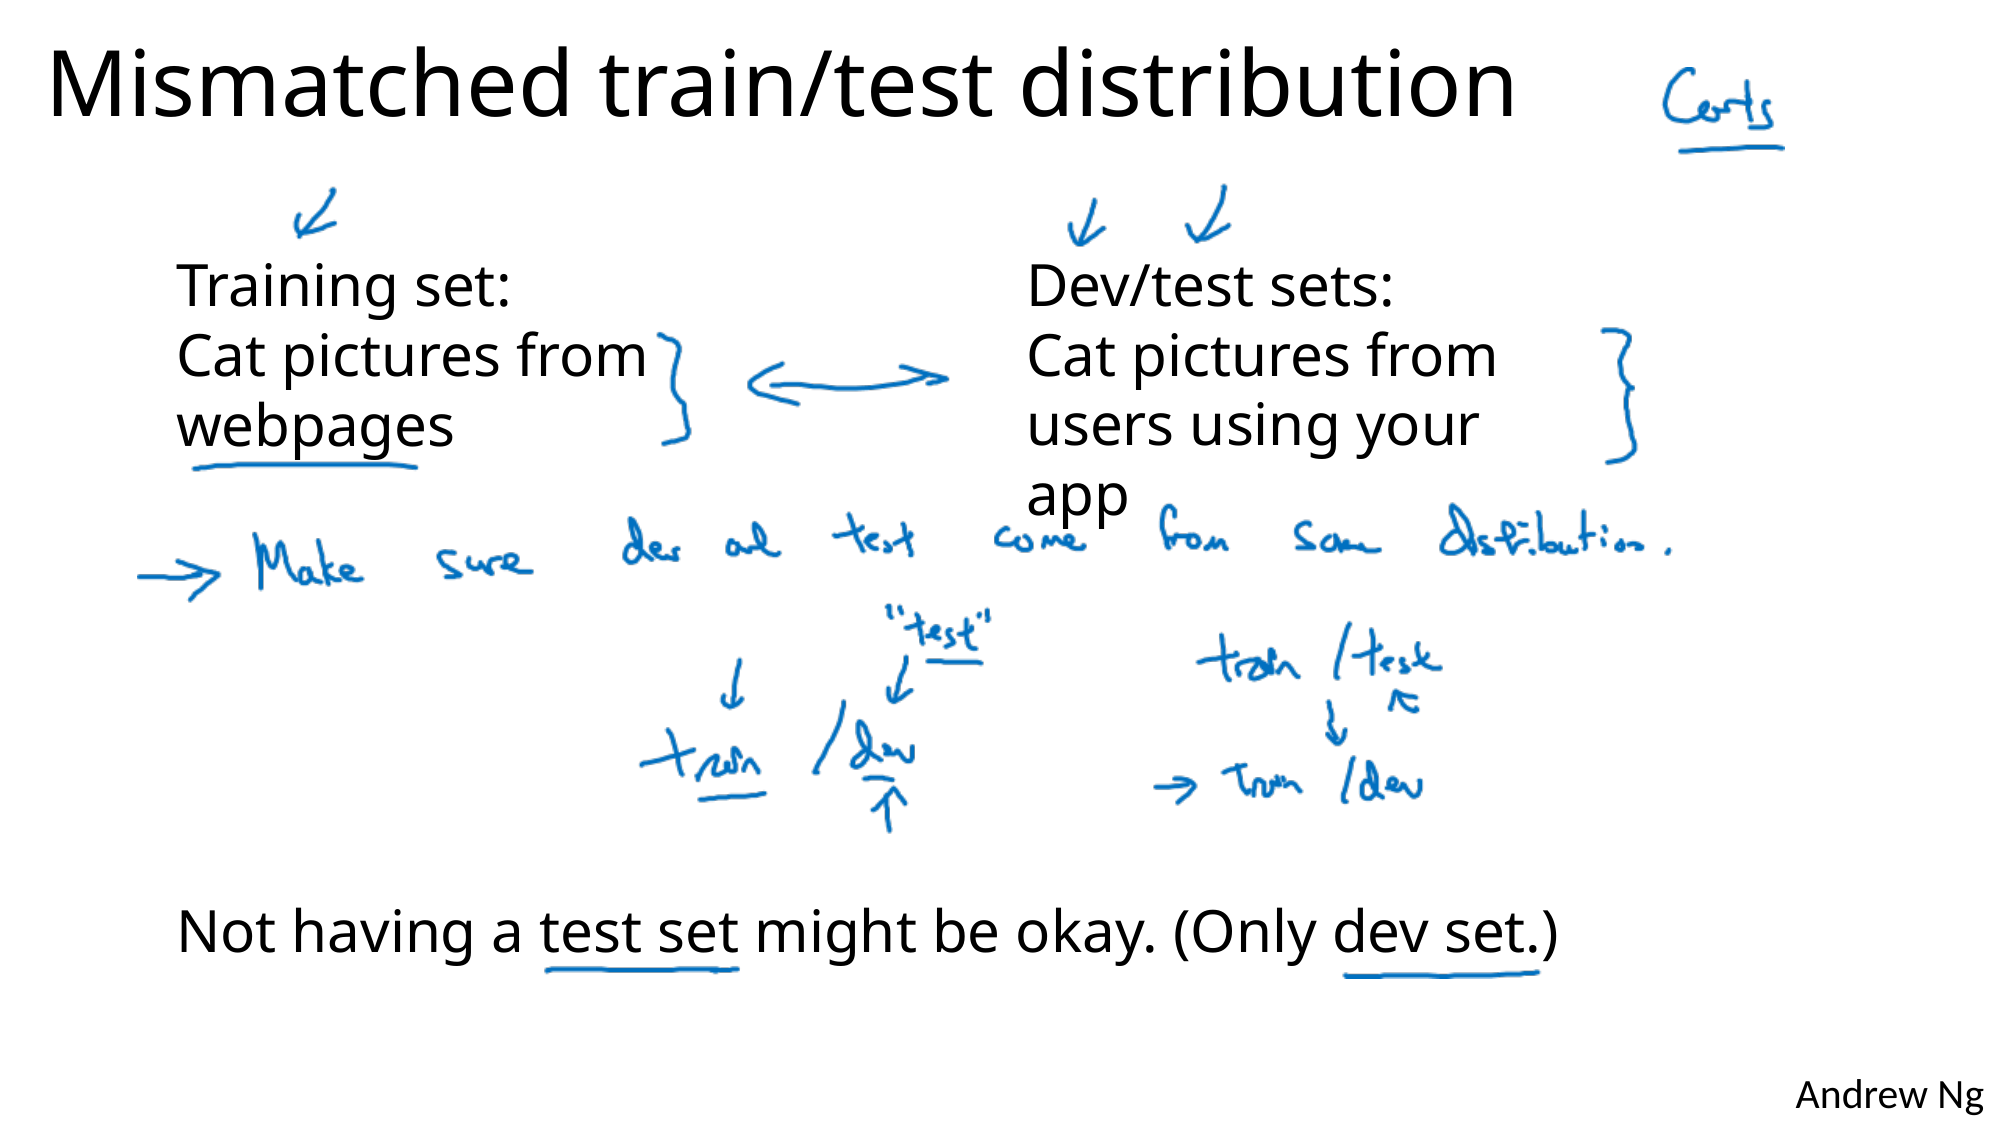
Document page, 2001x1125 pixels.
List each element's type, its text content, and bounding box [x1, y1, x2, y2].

title Mismatched train/test distribution [30, 29, 1755, 248]
picture [137, 67, 1785, 979]
